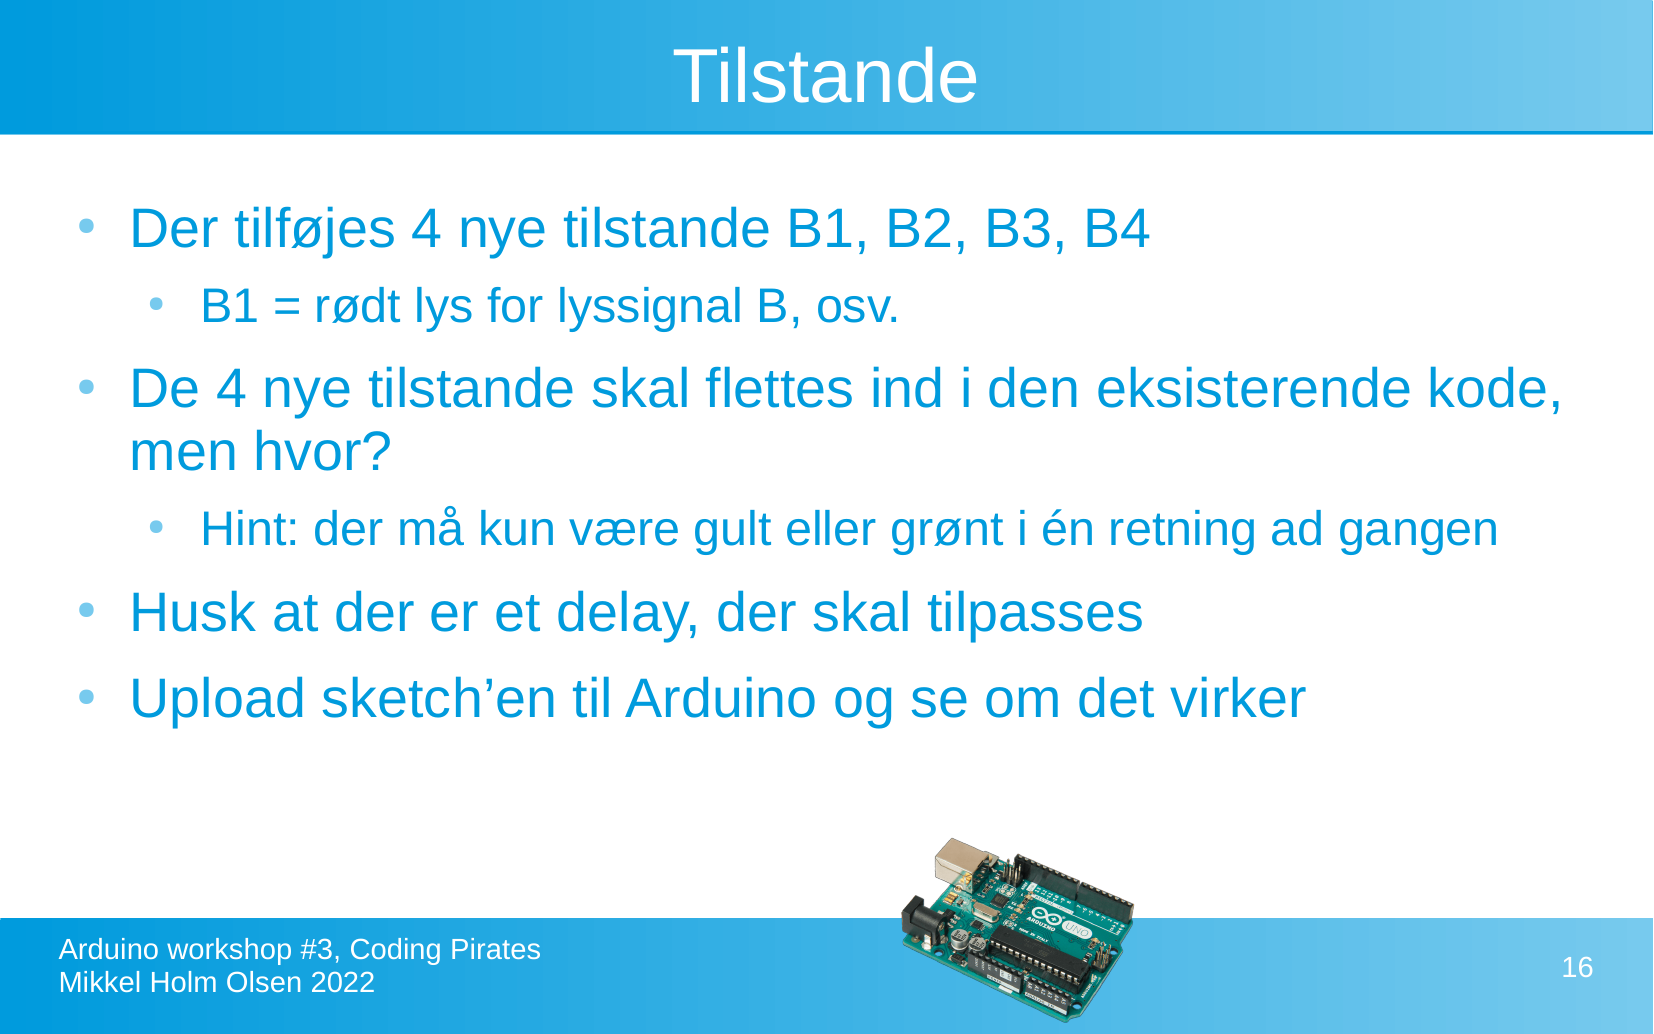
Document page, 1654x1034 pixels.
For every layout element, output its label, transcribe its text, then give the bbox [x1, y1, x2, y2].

title Tilstande [58, 32, 1594, 120]
list Der tilføjes 4 nye tilstande B1, B2, B3, B4 B1 = rødt lys for lyssignal B, osv. De 4 nye tilstande skal flettes ind i den eksisterende kode, men hvor? Hint: der må kun være gult eller grønt i én retning ad gangen Husk at der er et delay, der skal tilpasses Upload sketch’en til Arduino og se om det virker [58, 196, 1594, 854]
picture [900, 854, 1138, 1024]
